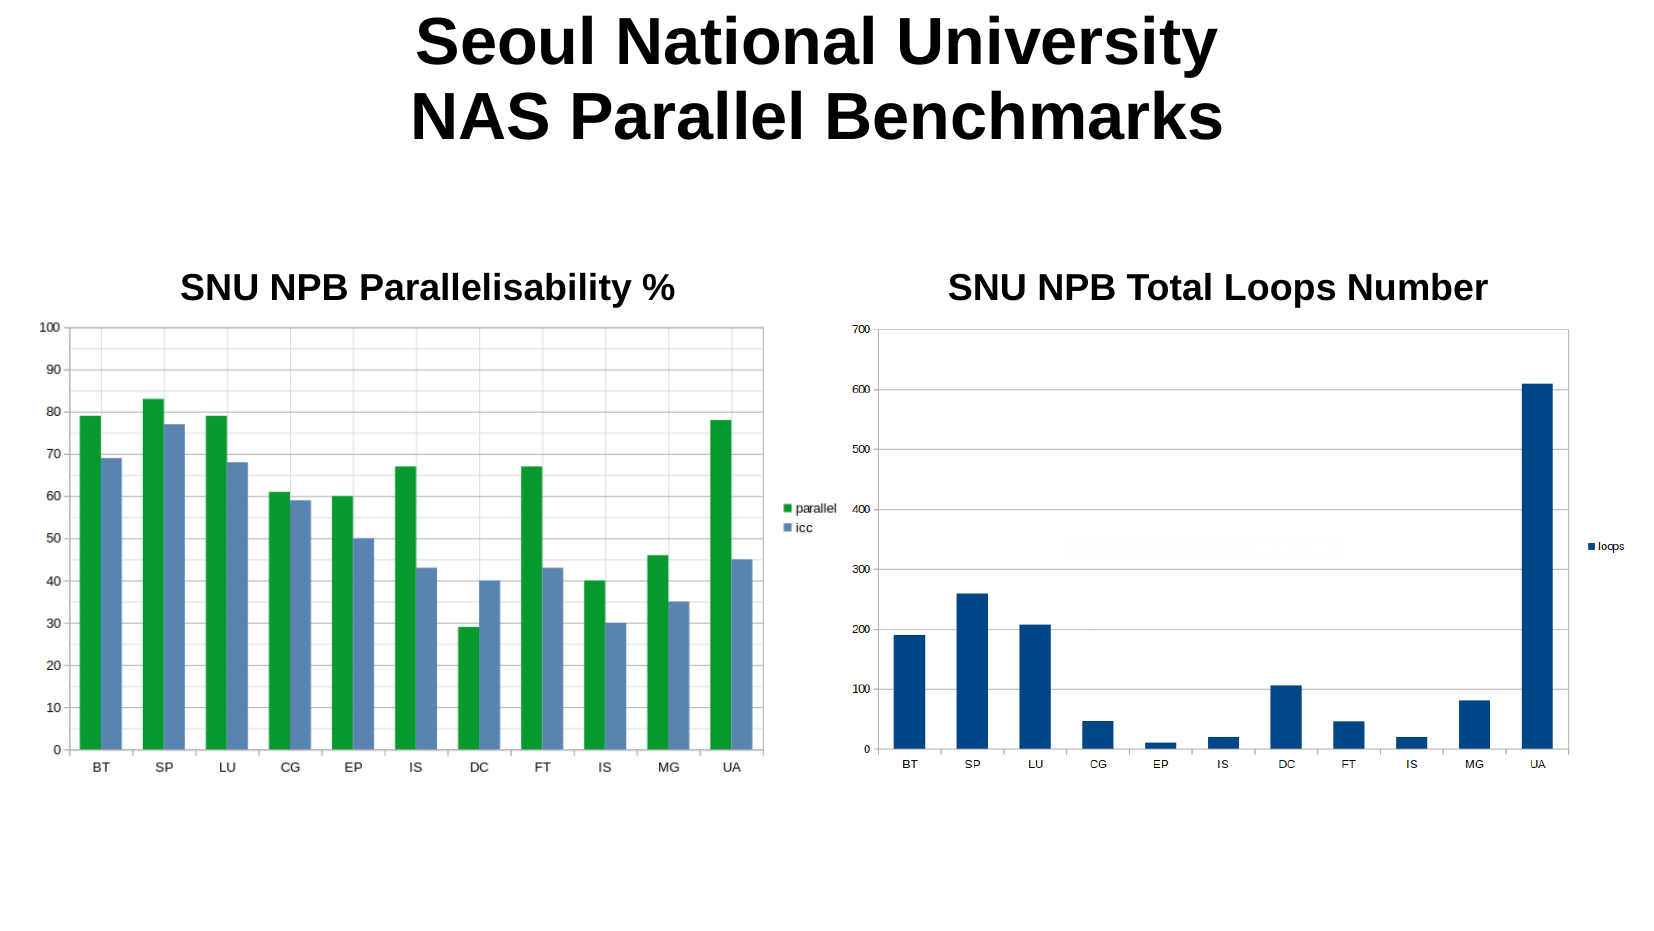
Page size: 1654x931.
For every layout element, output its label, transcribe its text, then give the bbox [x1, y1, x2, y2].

title Seoul National University NAS Parallel Benchmarks [0, 3, 1654, 154]
picture [35, 306, 843, 780]
text_box SNU NPB Total Loops Number [933, 259, 1512, 331]
text_box SNU NPB Parallelisability % [165, 259, 697, 319]
picture [849, 320, 1630, 776]
